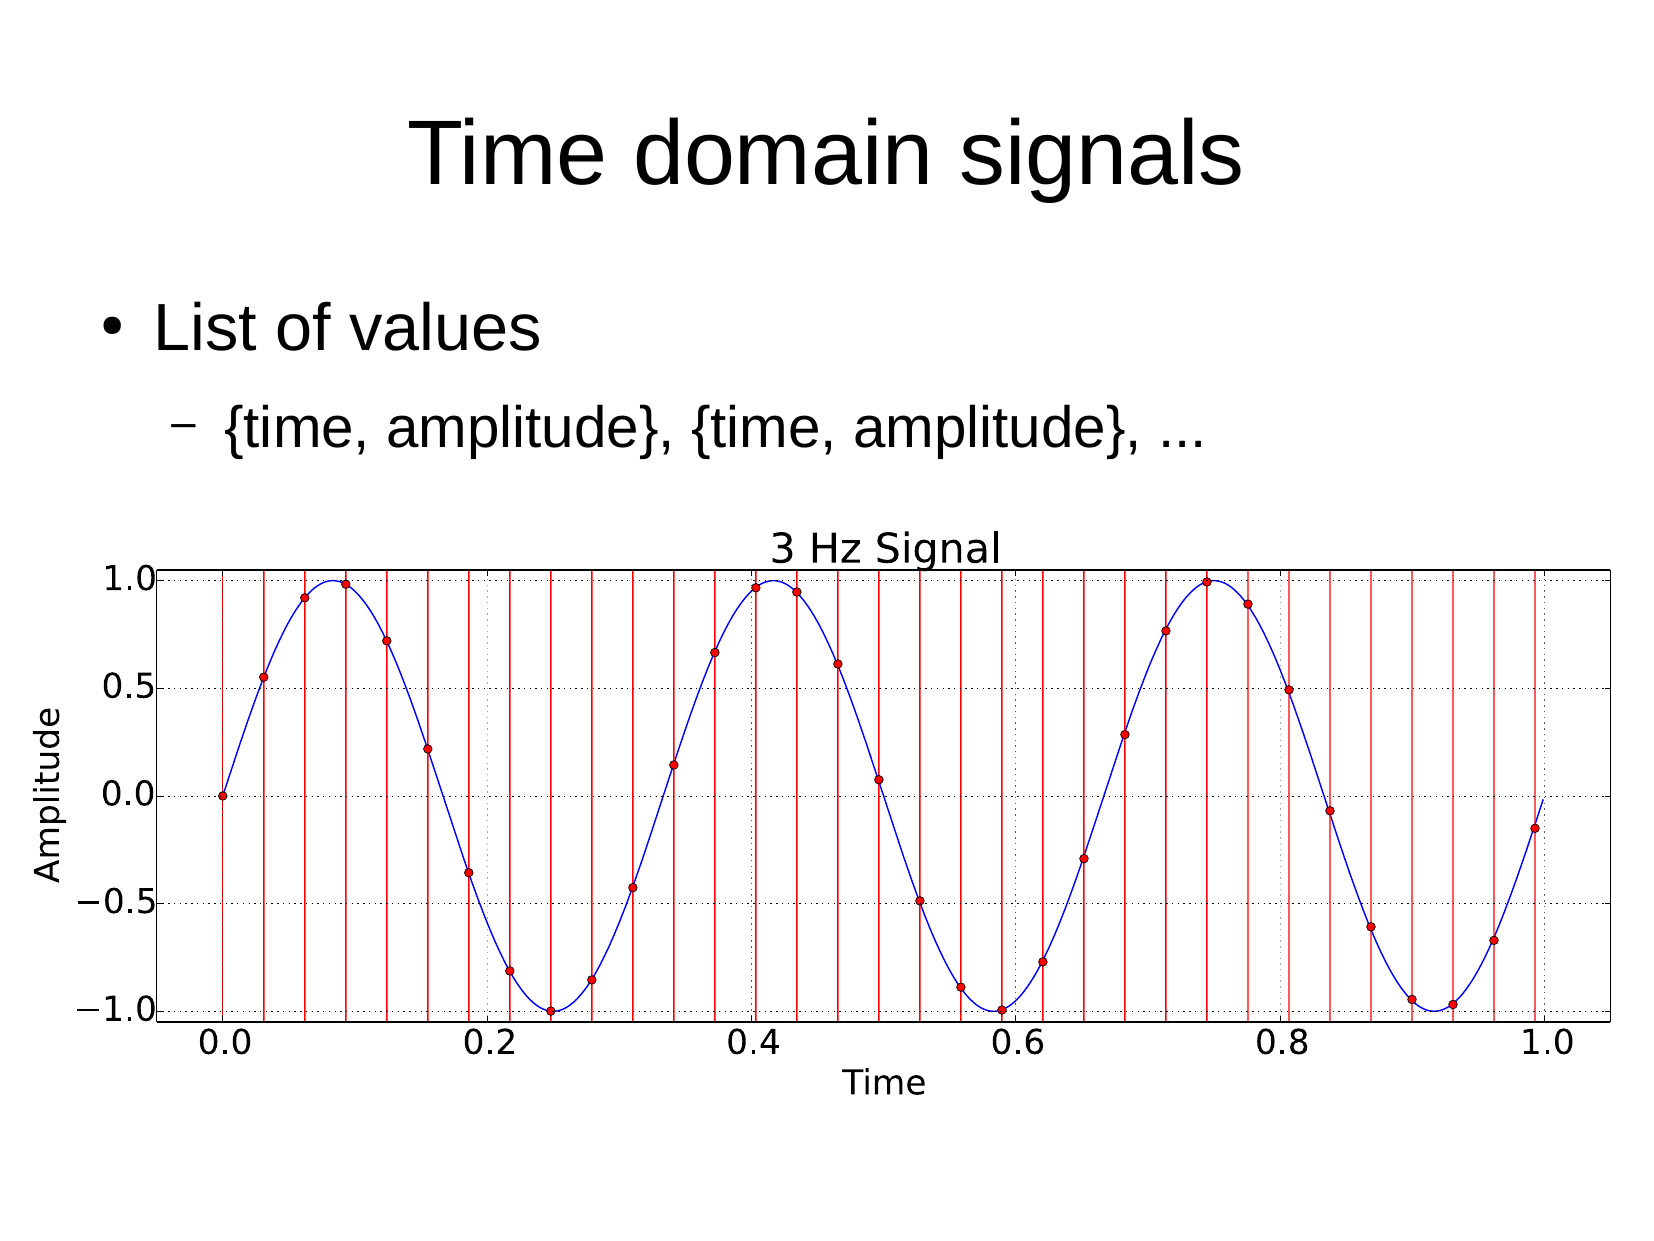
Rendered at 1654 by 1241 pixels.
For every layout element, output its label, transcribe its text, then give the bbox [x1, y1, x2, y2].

picture [7, 495, 1653, 1116]
title Time domain signals [82, 49, 1571, 257]
list List of values {time, amplitude}, {time, amplitude}, ... [82, 290, 1571, 495]
